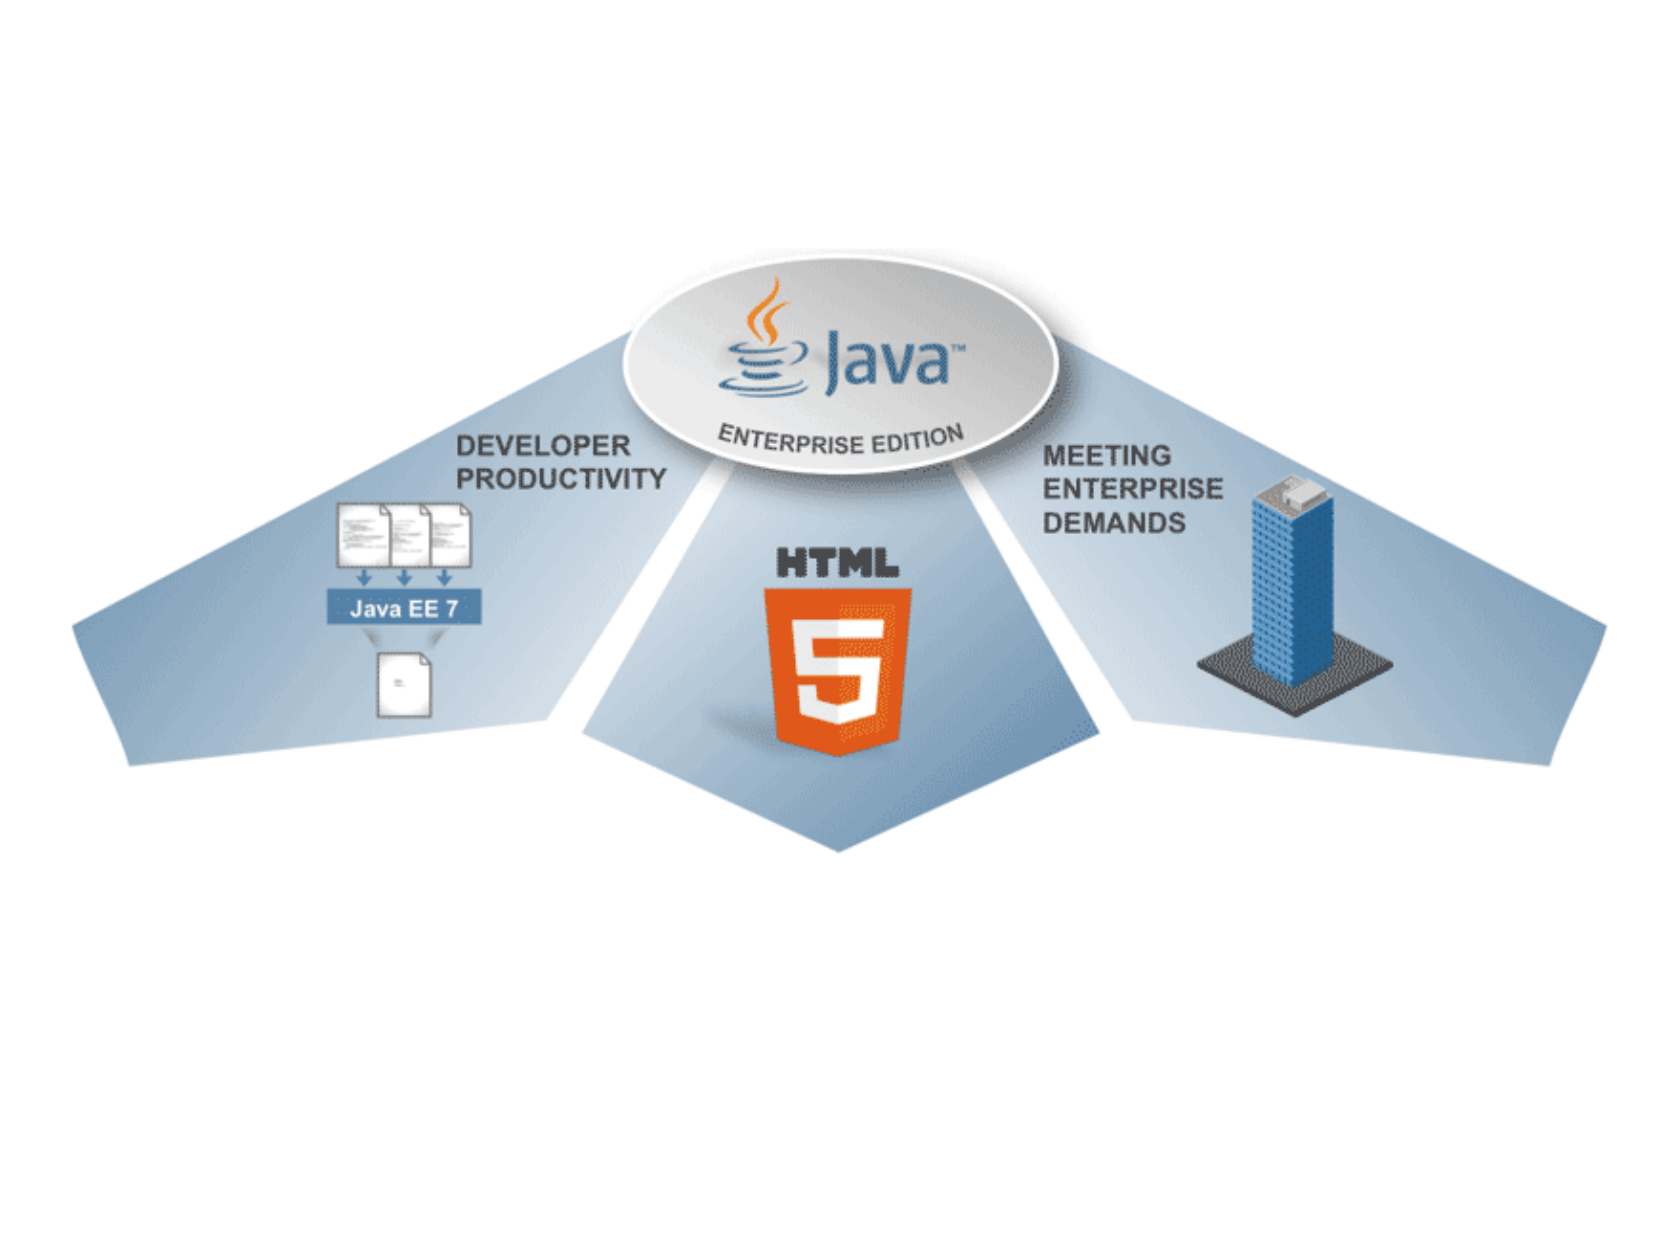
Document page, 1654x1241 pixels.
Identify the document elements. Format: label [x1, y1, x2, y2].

picture [59, 247, 1619, 865]
